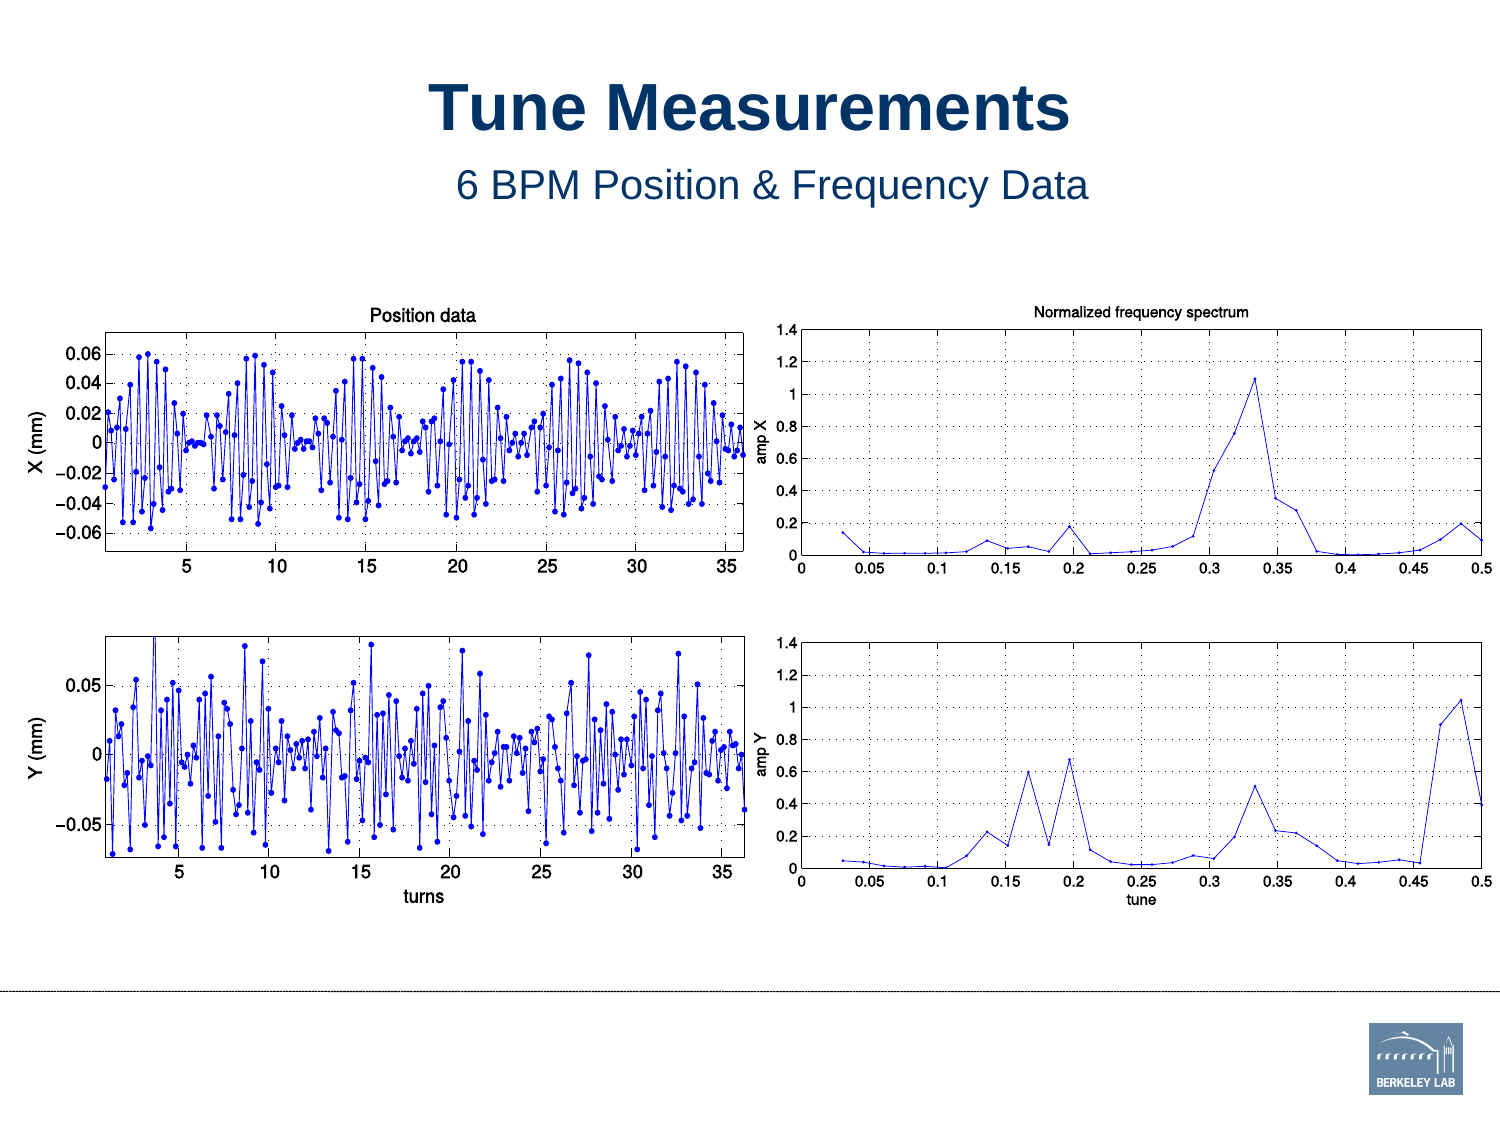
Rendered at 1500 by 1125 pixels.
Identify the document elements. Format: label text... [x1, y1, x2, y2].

title Tune Measurements [111, 42, 1389, 149]
text_box 6 BPM Position & Frequency Data [60, 149, 1486, 215]
picture [22, 306, 1493, 906]
picture [1369, 1023, 1463, 1095]
